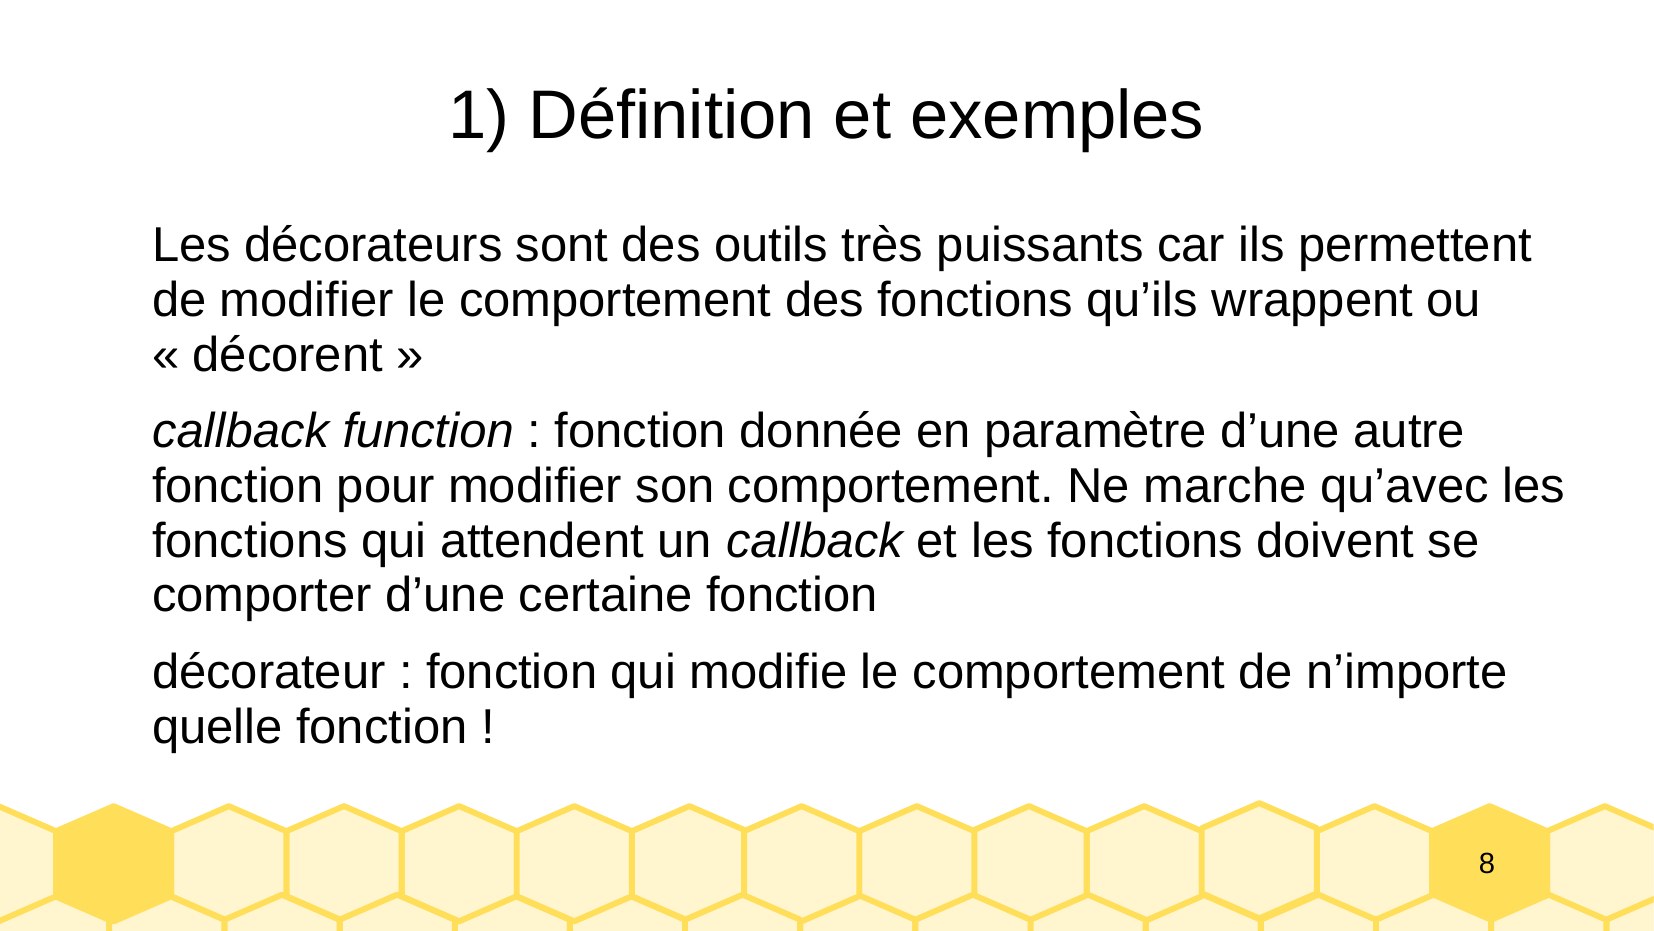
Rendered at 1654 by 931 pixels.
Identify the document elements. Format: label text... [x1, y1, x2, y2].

list Les décorateurs sont des outils très puissants car ils permettent de modifier le comportement des fonctions qu’ils wrappent ou « décorent » callback function : fonction donnée en paramètre d’une autre fonction pour modifier son comportement. Ne marche qu’avec les fonctions qui attendent un callback et les fonctions doivent se comporter d’une certaine fonction décorateur : fonction qui modifie le comportement de n’importe quelle fonction ! [82, 217, 1571, 758]
title 1) Définition et exemples [82, 37, 1571, 193]
